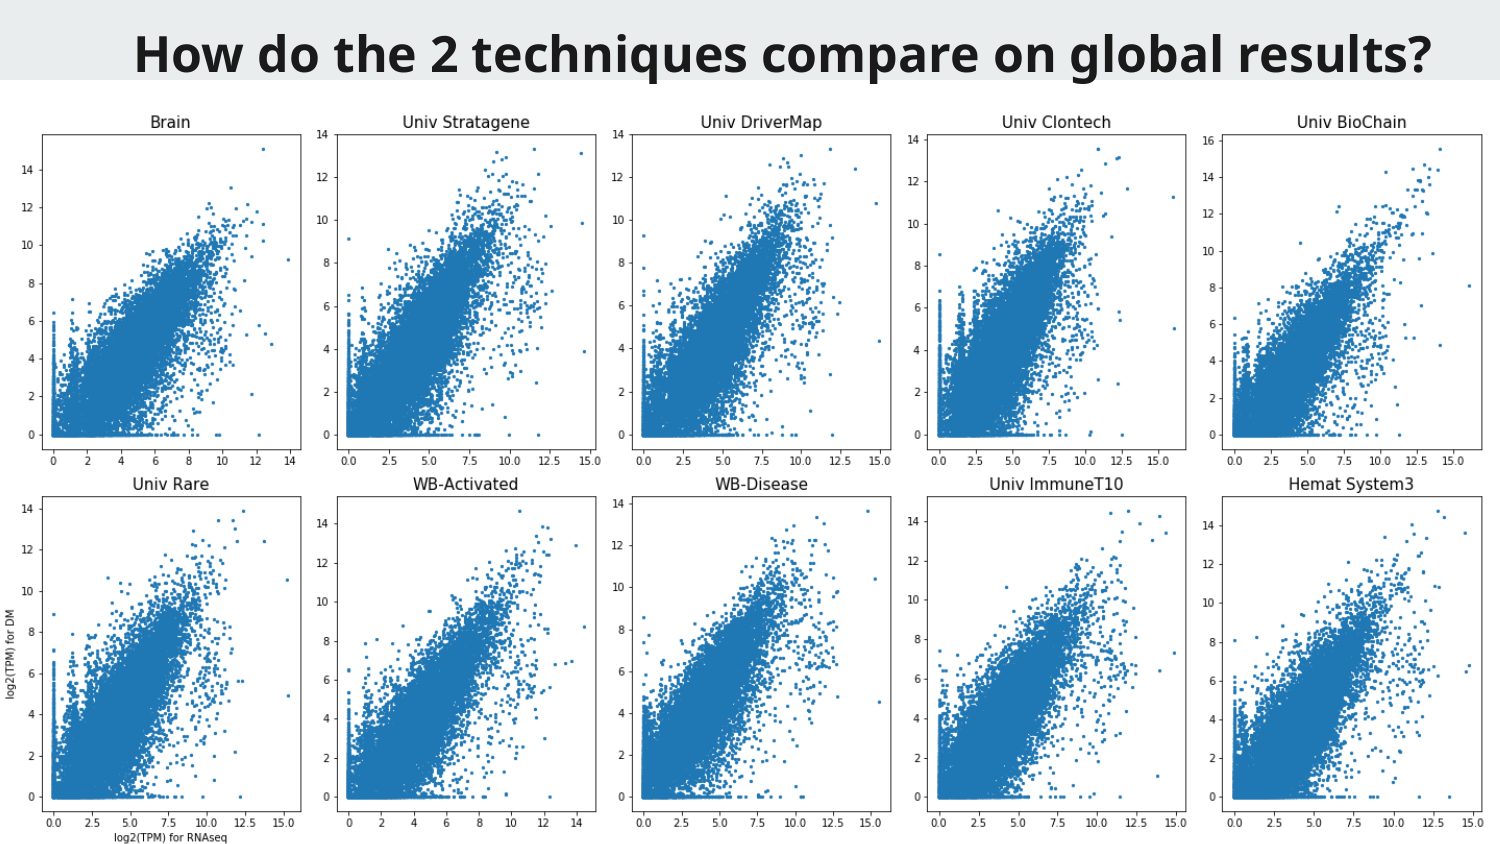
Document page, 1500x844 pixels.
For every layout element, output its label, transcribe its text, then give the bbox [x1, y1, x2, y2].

picture [0, 104, 1496, 844]
title How do the 2 techniques compare on global results? [63, 6, 1500, 112]
